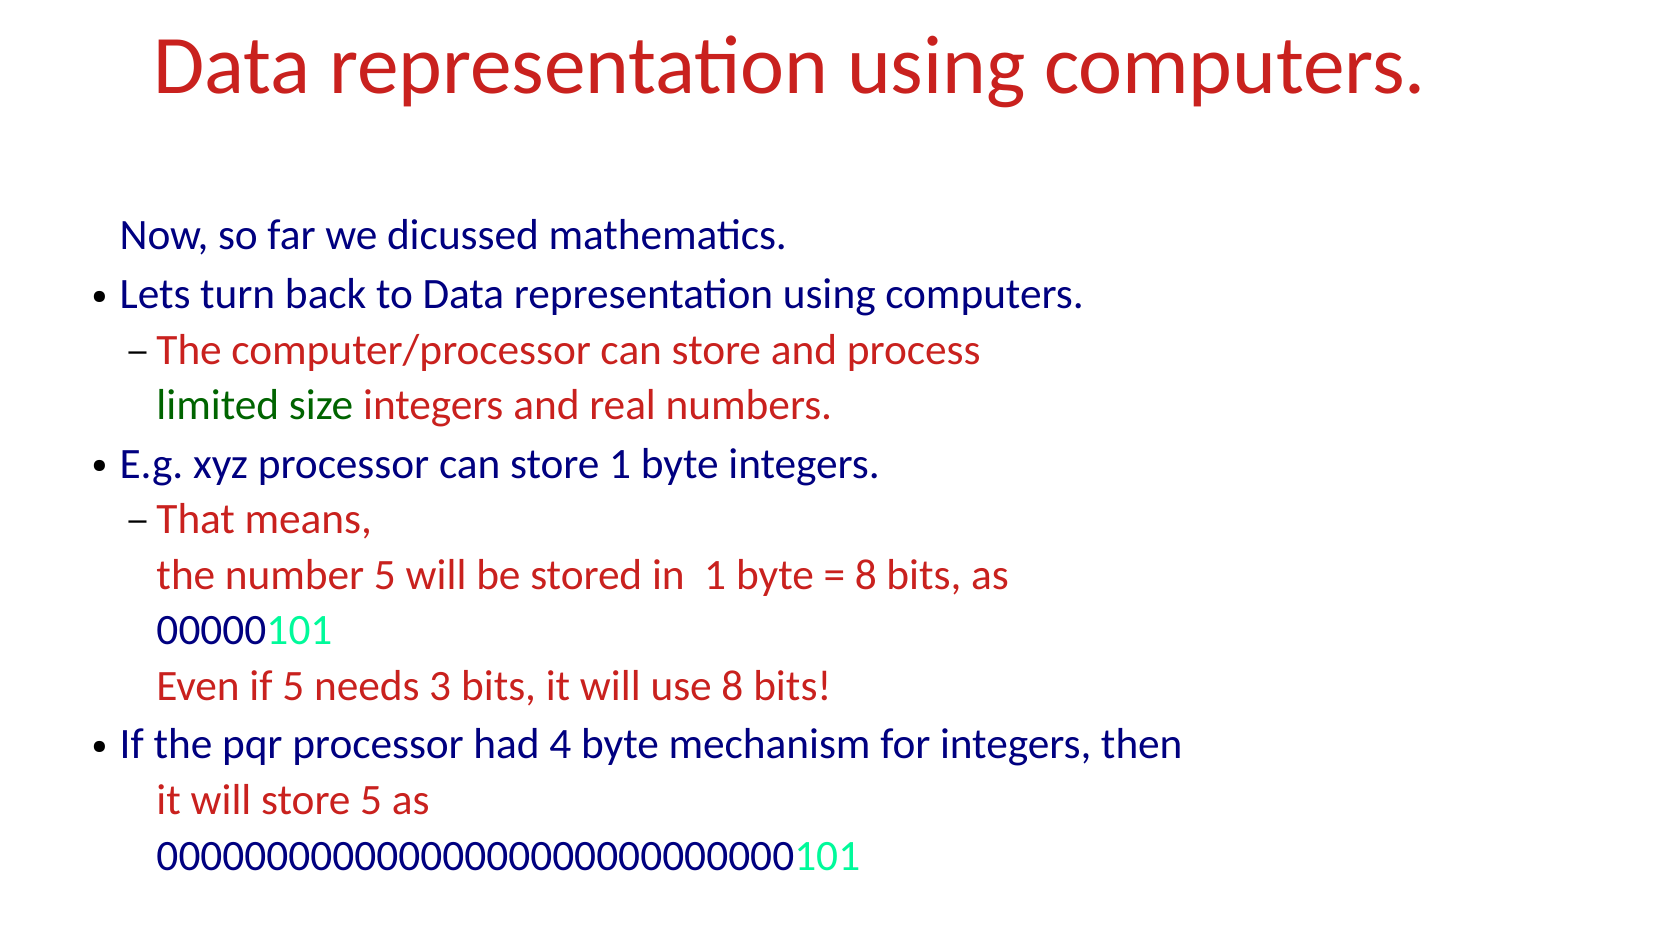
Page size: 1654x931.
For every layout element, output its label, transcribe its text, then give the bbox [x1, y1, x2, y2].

title Data representation using computers. [82, 31, 1571, 199]
list Now, so far we dicussed mathematics. Lets turn back to Data representation using computers. The computer/processor can store and process limited size integers and real numbers. E.g. xyz processor can store 1 byte integers. That means, the number 5 will be stored in 1 byte = 8 bits, as 00000101 Even if 5 needs 3 bits, it will use 8 bits! If the pqr processor had 4 byte mechanism for integers, then it will store 5 as 00000000000000000000000000000101 [82, 217, 1619, 886]
